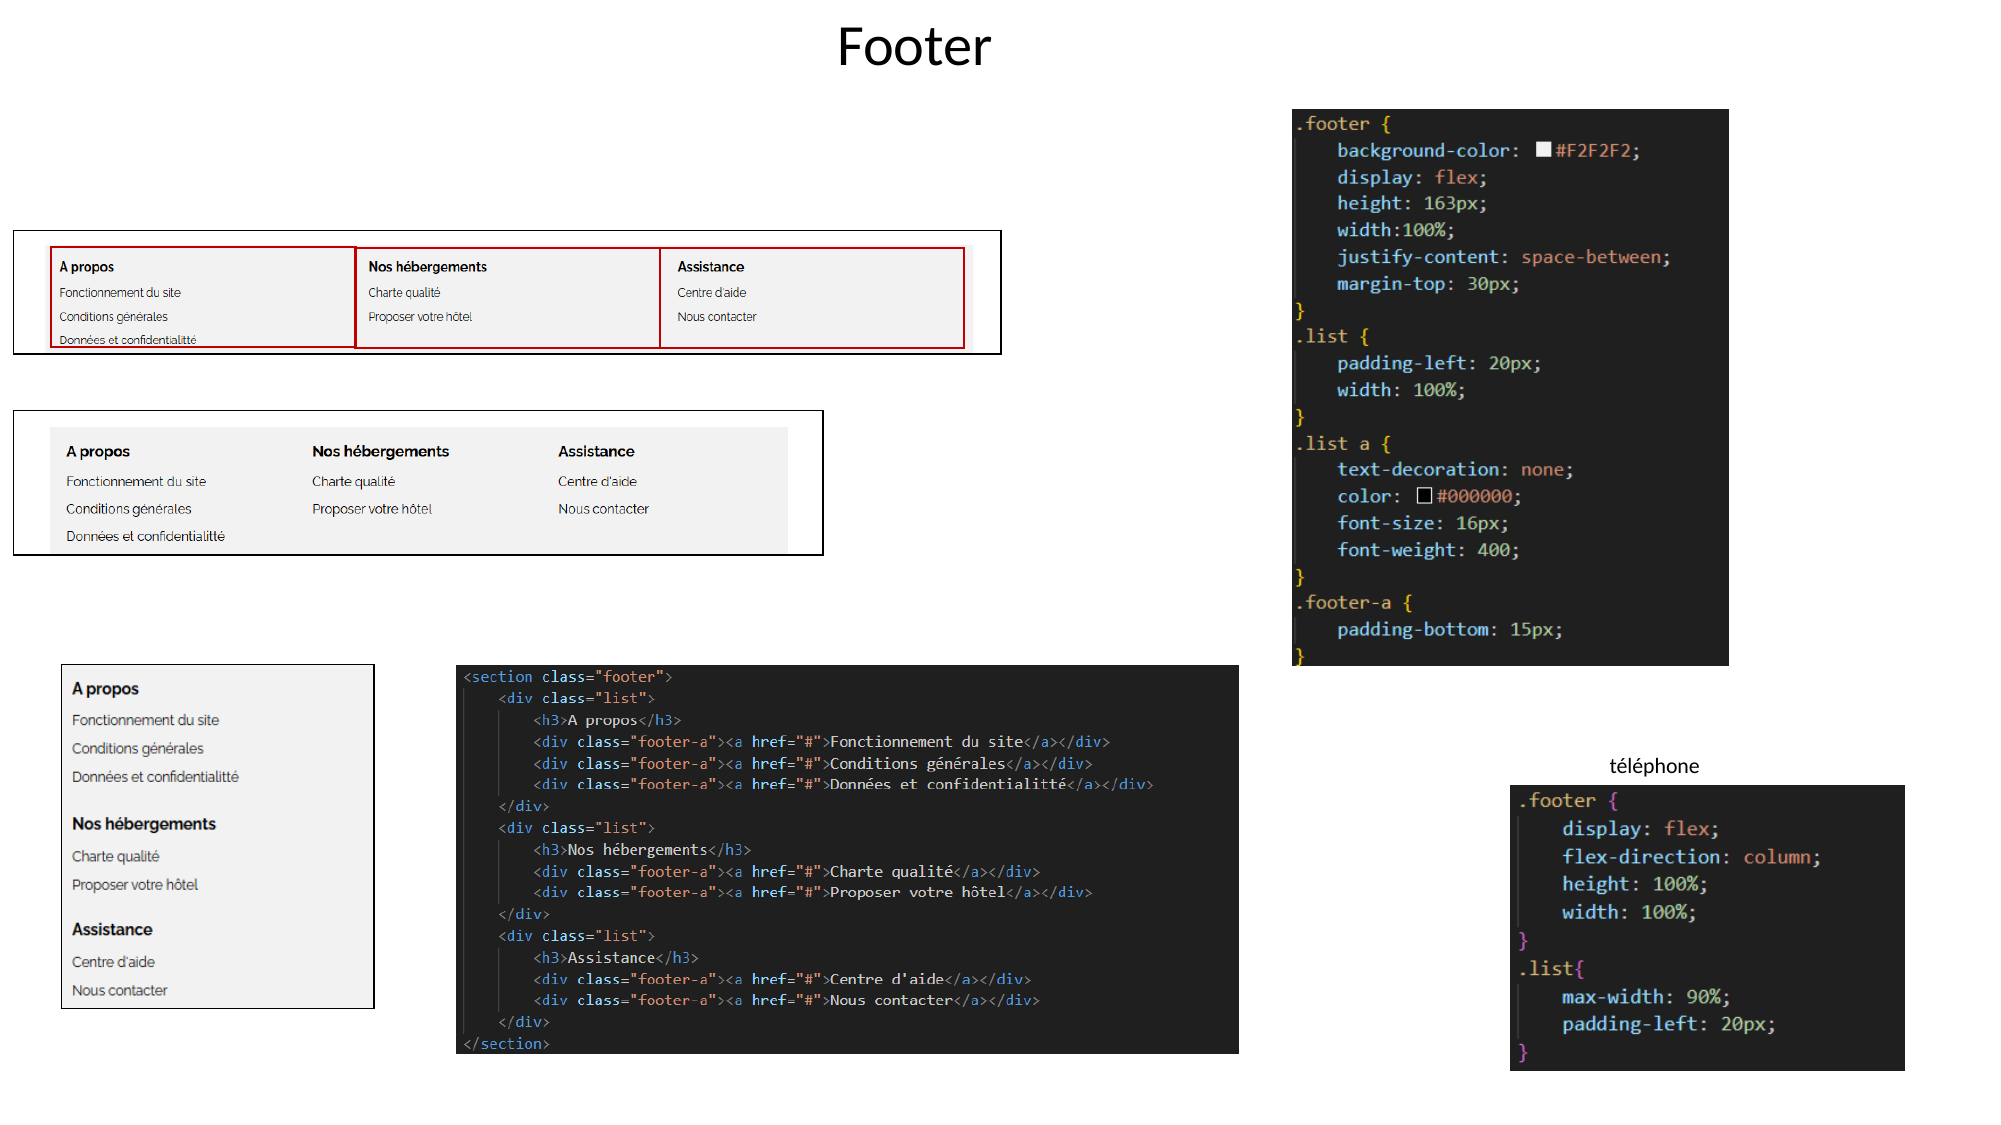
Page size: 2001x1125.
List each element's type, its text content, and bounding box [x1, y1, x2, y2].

picture [1510, 785, 1905, 1071]
picture [14, 231, 1000, 354]
text_box téléphone [1594, 744, 1769, 786]
text_box Footer [822, 0, 1782, 86]
picture [456, 665, 1239, 1055]
picture [62, 665, 373, 1008]
picture [14, 411, 823, 555]
picture [1292, 109, 1729, 666]
